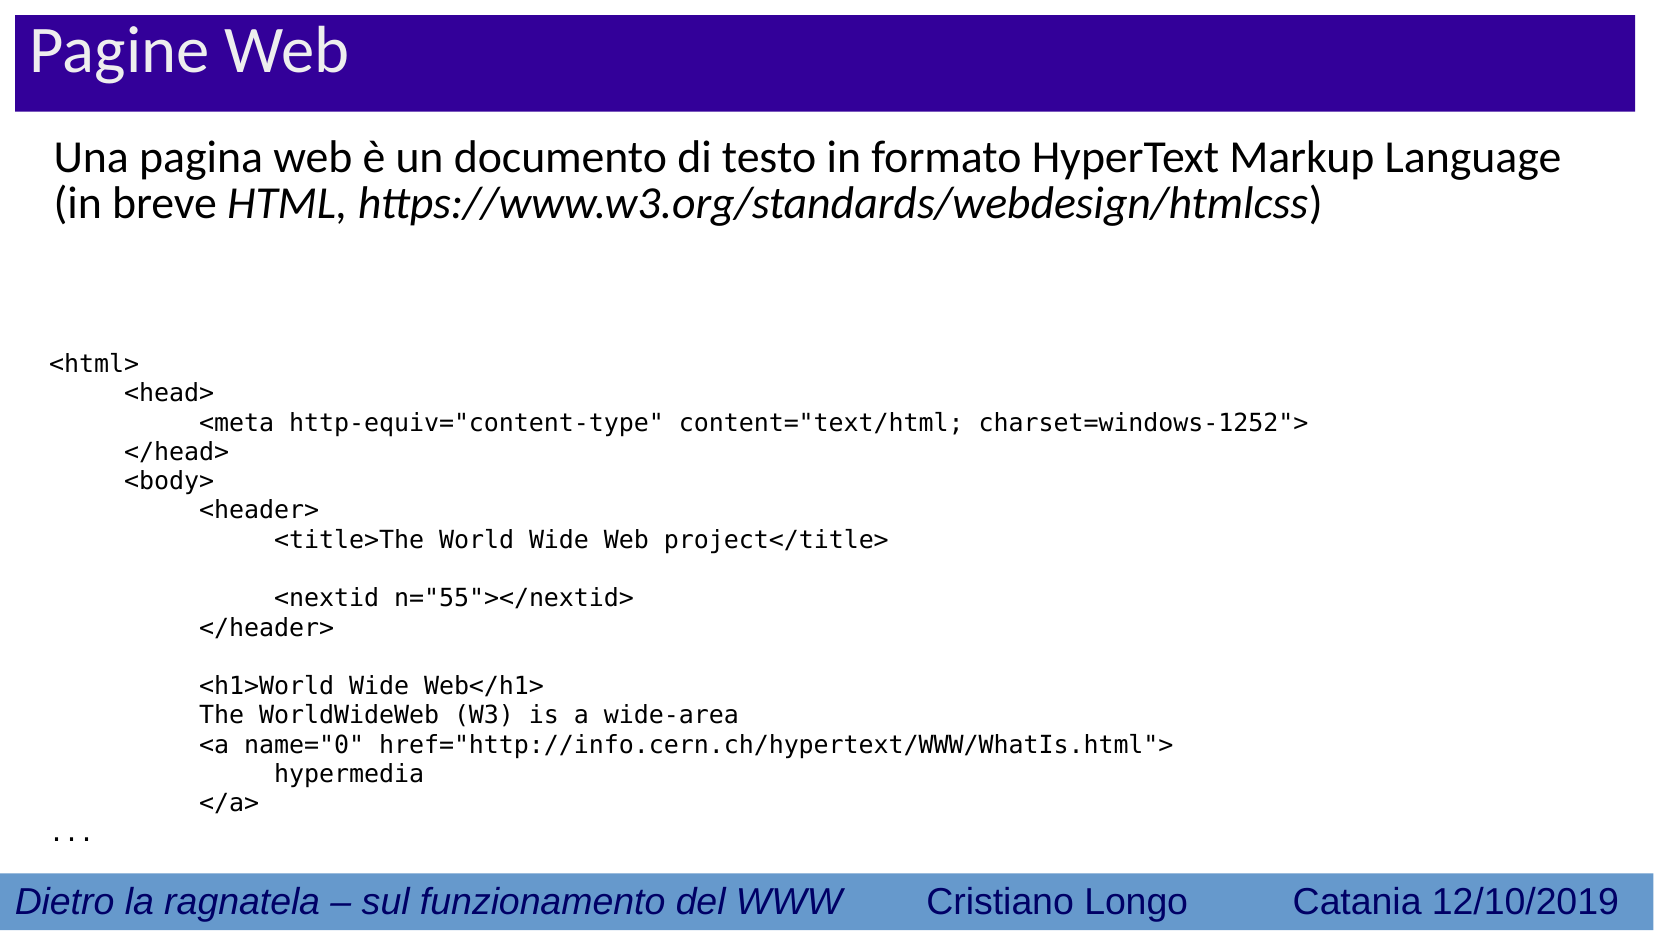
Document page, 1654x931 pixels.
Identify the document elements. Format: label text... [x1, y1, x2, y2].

text_box Pagine Web [15, 15, 1636, 112]
text_box Dietro la ragnatela – sul funzionamento del WWW Cristiano Longo Catania 12/10/2019 [0, 873, 1654, 931]
text_box Una pagina web è un documento di testo in formato HyperText Markup Language (in breve HTML, https://www.w3.org/standards/webdesign/htmlcss) [38, 130, 1627, 237]
text_box <html> <head> <meta http-equiv="content-type" content="text/html; charset=windows-1252"> </head> <body> <header> <title>The World Wide Web project</title> <nextid n="55"></nextid> </header> <h1>World Wide Web</h1> The WorldWideWeb (W3) is a wide-area <a name="0" href="http://info.cern.ch/hypertext/WWW/WhatIs.html"> hypermedia </a> ... [34, 341, 1324, 855]
